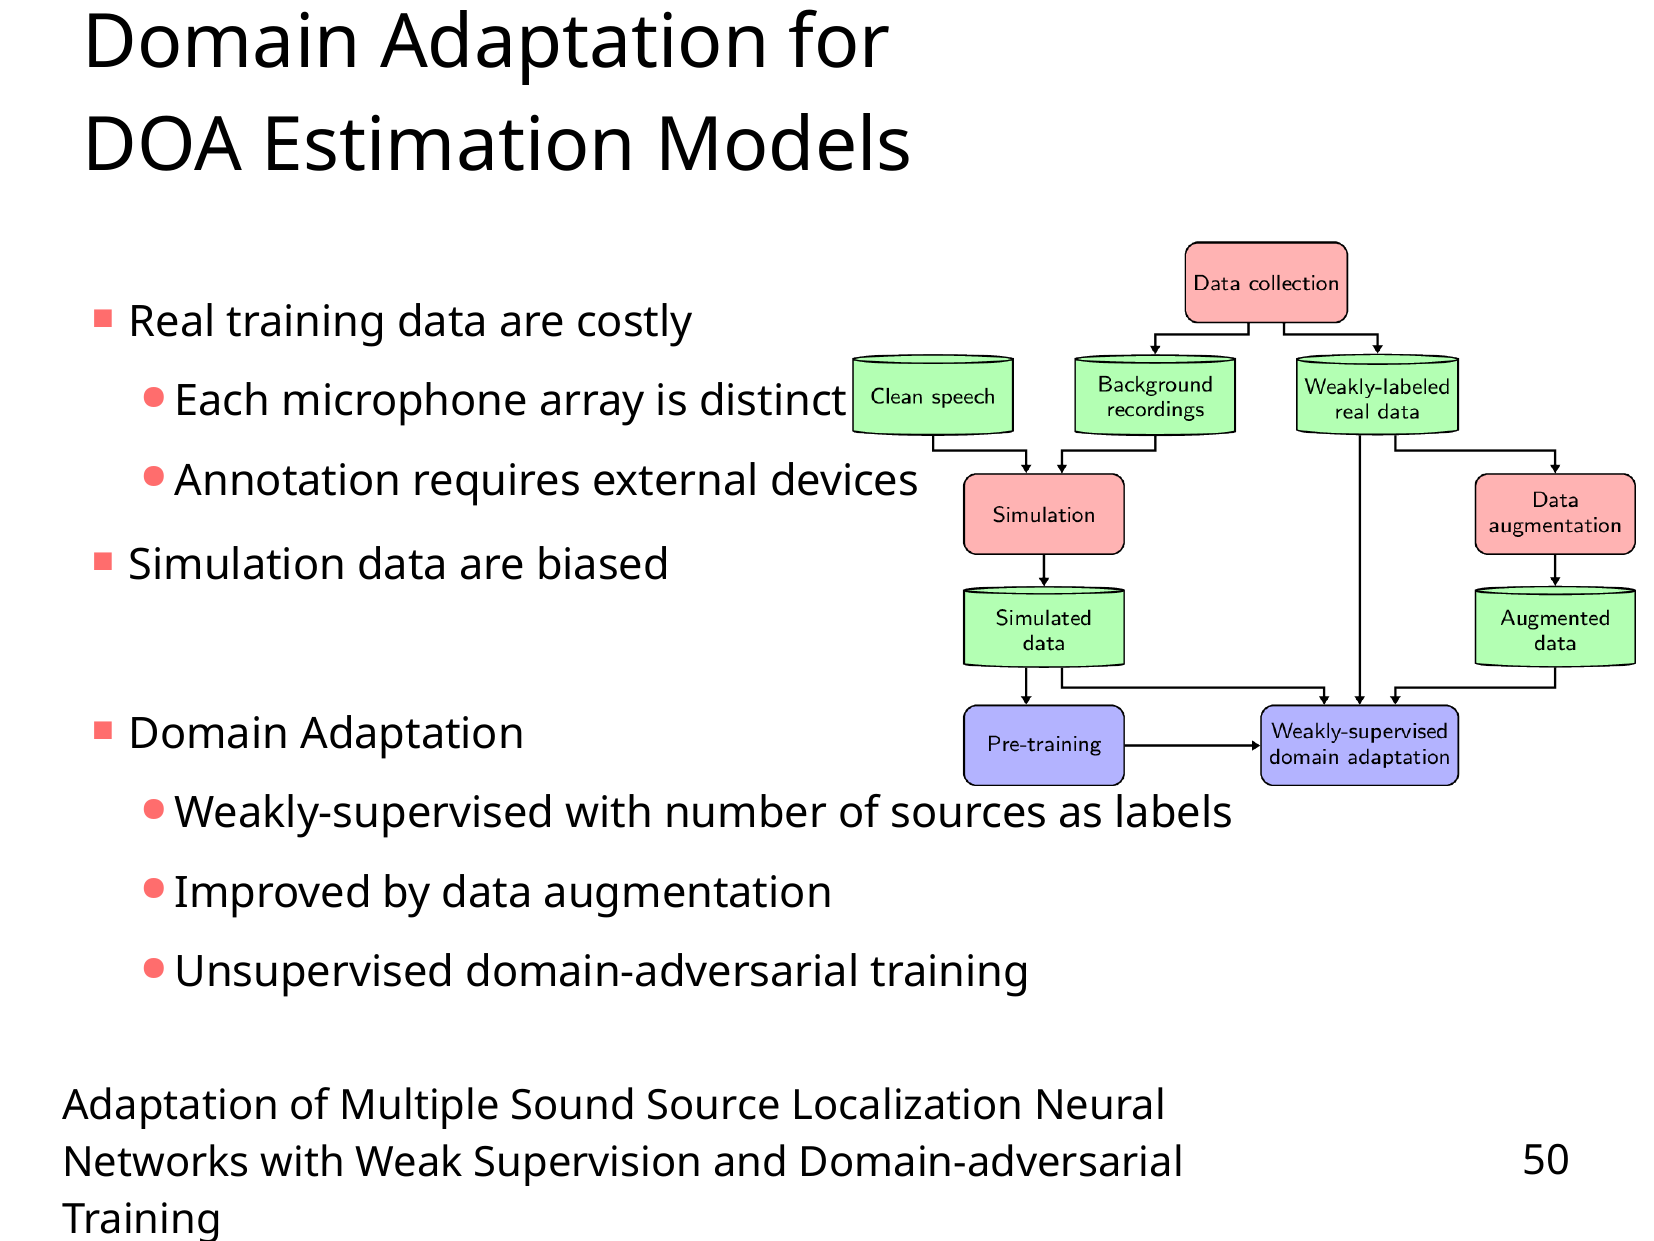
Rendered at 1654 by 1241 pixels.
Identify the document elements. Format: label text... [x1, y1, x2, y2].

picture [844, 241, 1636, 786]
title Domain Adaptation for DOA Estimation Models [82, 0, 1571, 184]
text_box Adaptation of Multiple Sound Source Localization Neural Networks with Weak Supervision and Domain-adversarial Training He et al., ICASSP 2019 [47, 1067, 1359, 1241]
list Real training data are costly Each microphone array is distinct Annotation requires external devices Simulation data are biased Domain Adaptation Weakly-supervised with number of sources as labels Improved by data augmentation Unsupervised domain-adversarial training [82, 290, 1288, 1004]
